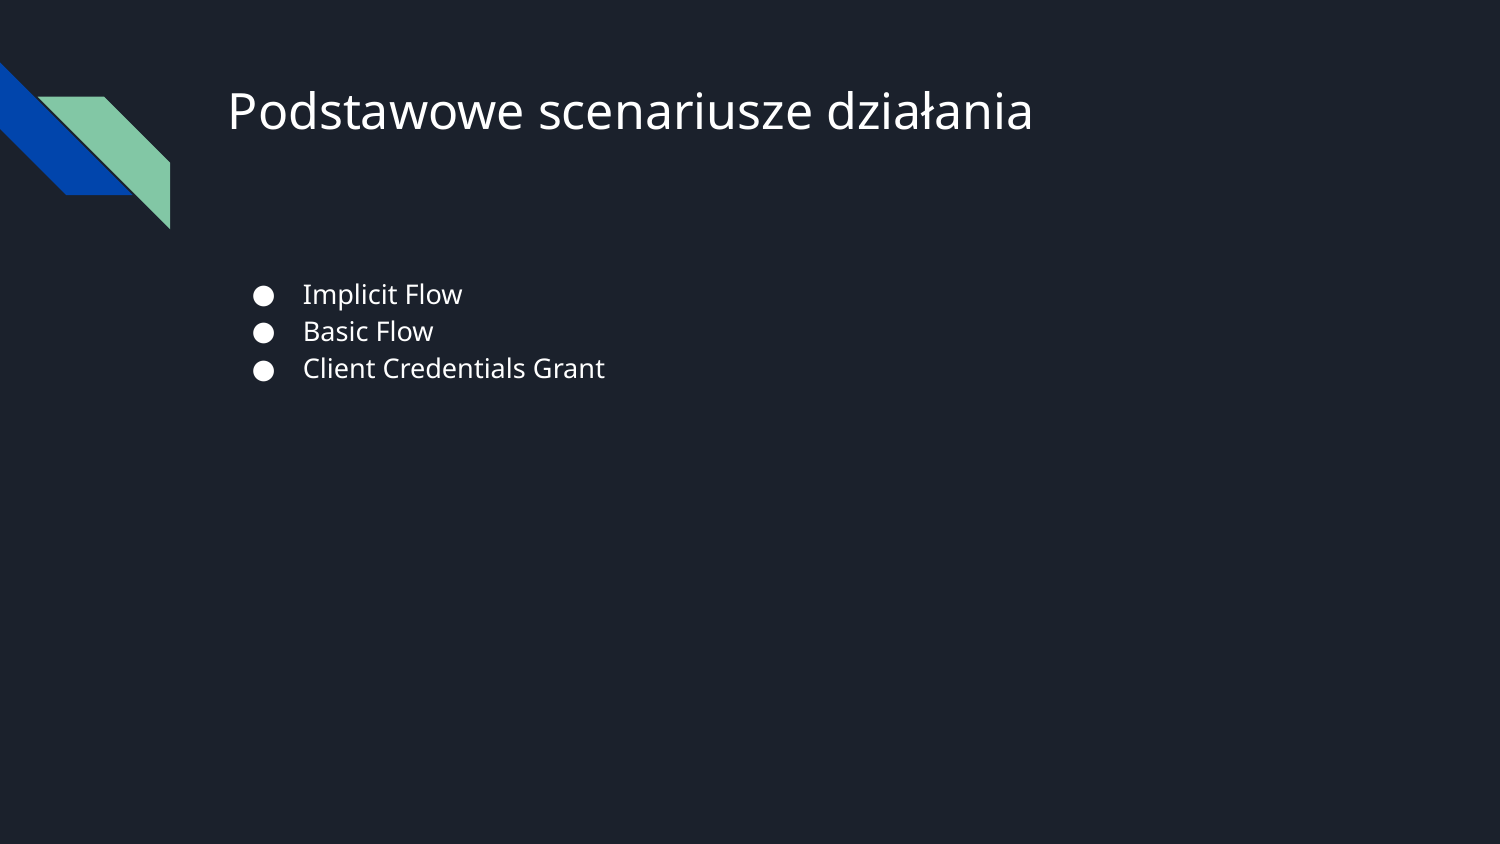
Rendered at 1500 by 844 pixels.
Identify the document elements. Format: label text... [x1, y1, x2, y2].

list Implicit Flow Basic Flow Client Credentials Grant [212, 257, 1368, 735]
title Podstawowe scenariusze działania [212, 64, 1368, 215]
